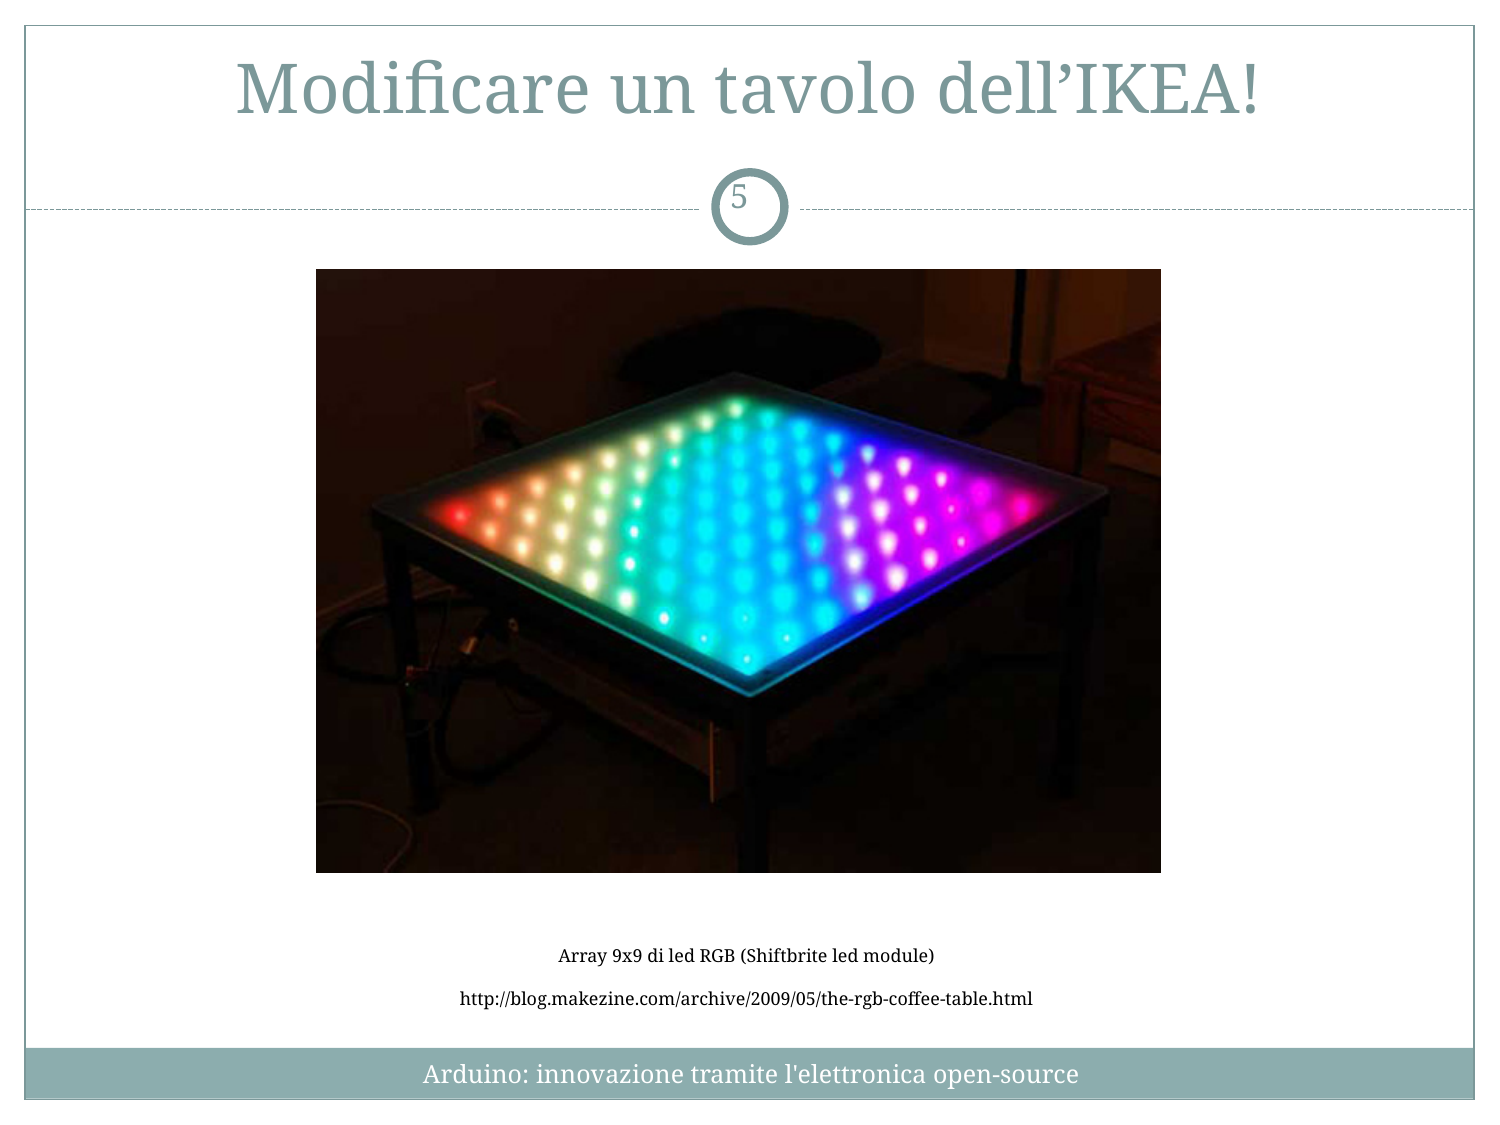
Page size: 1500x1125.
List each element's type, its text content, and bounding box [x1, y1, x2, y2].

slide_number <numero> [715, 168, 791, 241]
picture [316, 269, 1161, 873]
footer Arduino: innovazione tramite l'elettronica open-source [50, 1051, 1454, 1112]
list Array 9x9 di led RGB (Shiftbrite led module) http://blog.makezine.com/archive/2009/05/the-rgb-coffee-table.html [49, 937, 1445, 1020]
title Modificare un tavolo dell’IKEA! [49, 37, 1450, 162]
